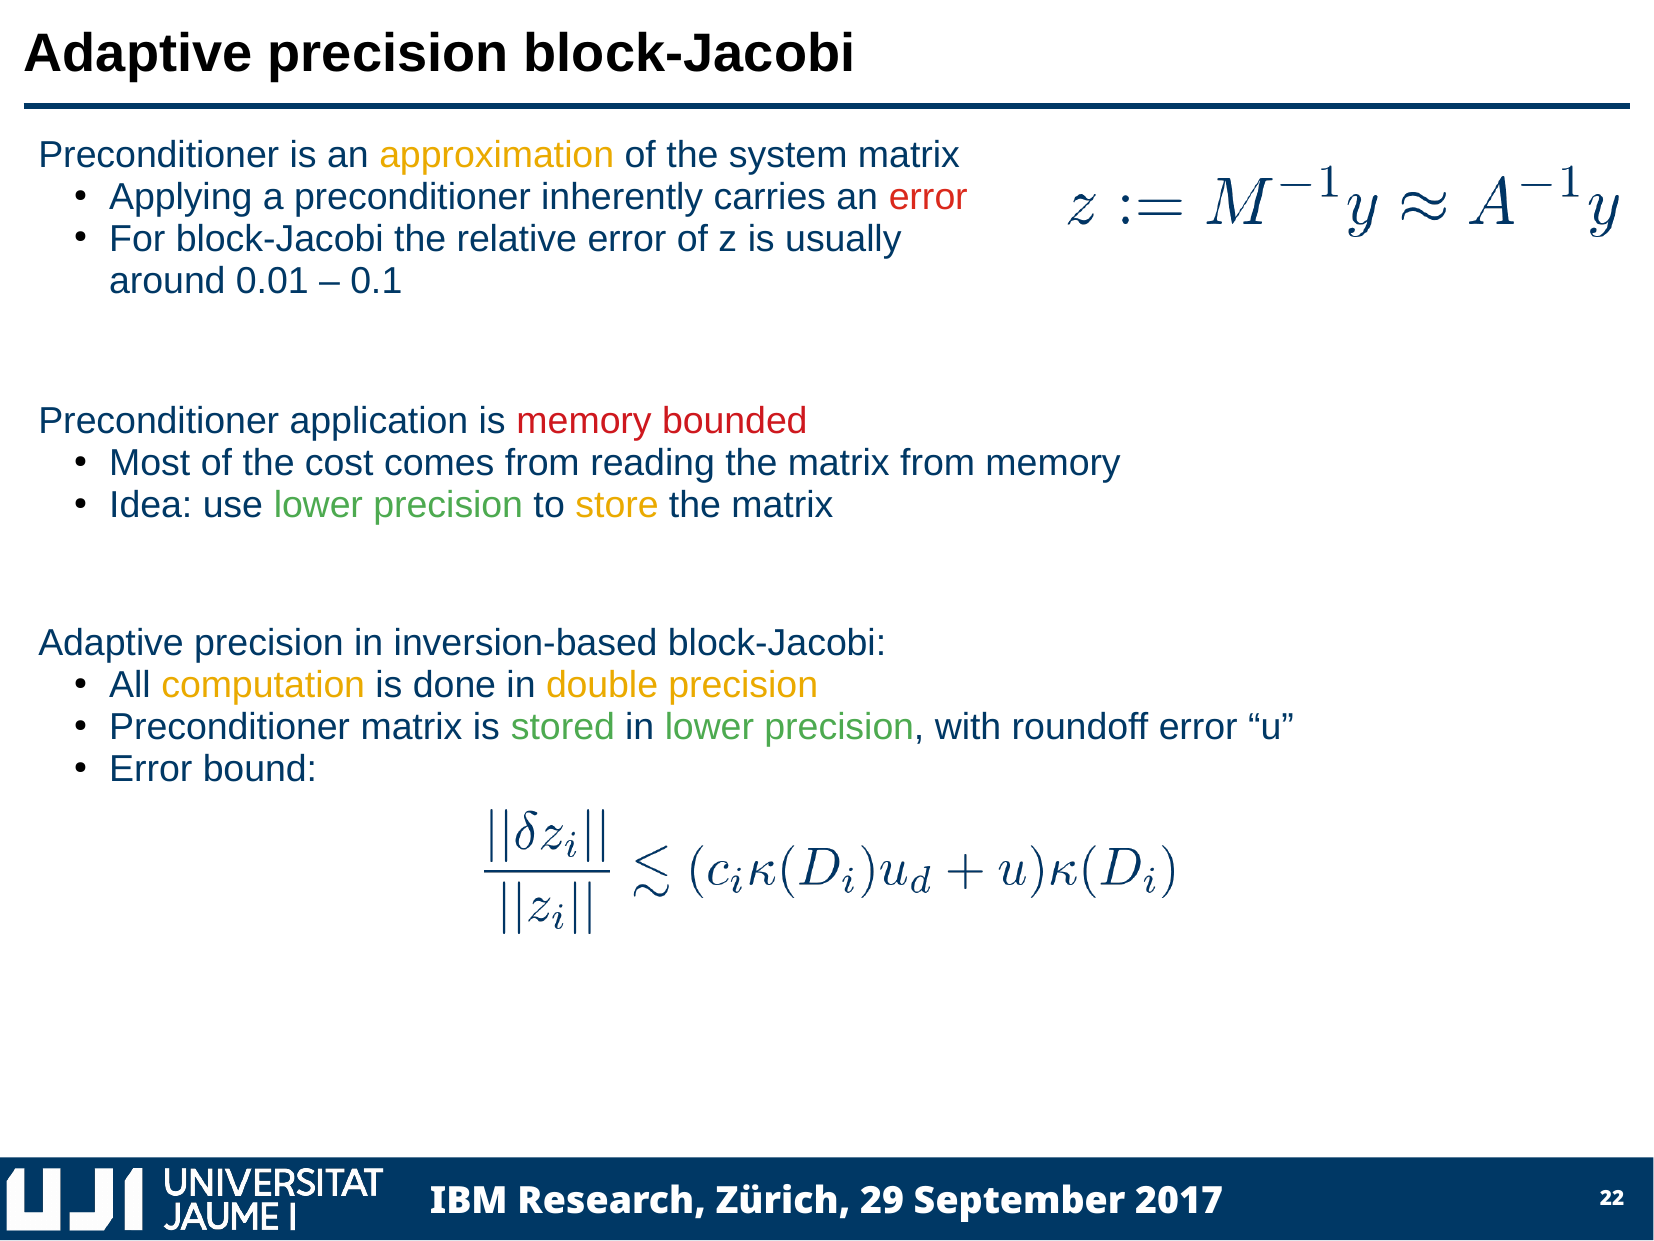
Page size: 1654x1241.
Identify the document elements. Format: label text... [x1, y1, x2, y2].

picture [1067, 165, 1619, 237]
title Adaptive precision block-Jacobi [23, 0, 1630, 107]
picture [0, 1158, 390, 1241]
text_box Adaptive precision in inversion-based block-Jacobi: All computation is done in double precision Preconditioner matrix is stored in lower precision, with roundoff error “u” Error bound: [23, 614, 1310, 797]
text_box Preconditioner is an approximation of the system matrix Applying a preconditioner inherently carries an error For block-Jacobi the relative error of z is usually around 0.01 – 0.1 [23, 125, 993, 331]
picture [484, 809, 1174, 934]
text_box Preconditioner application is memory bounded Most of the cost comes from reading the matrix from memory Idea: use lower precision to store the matrix [23, 392, 1137, 533]
